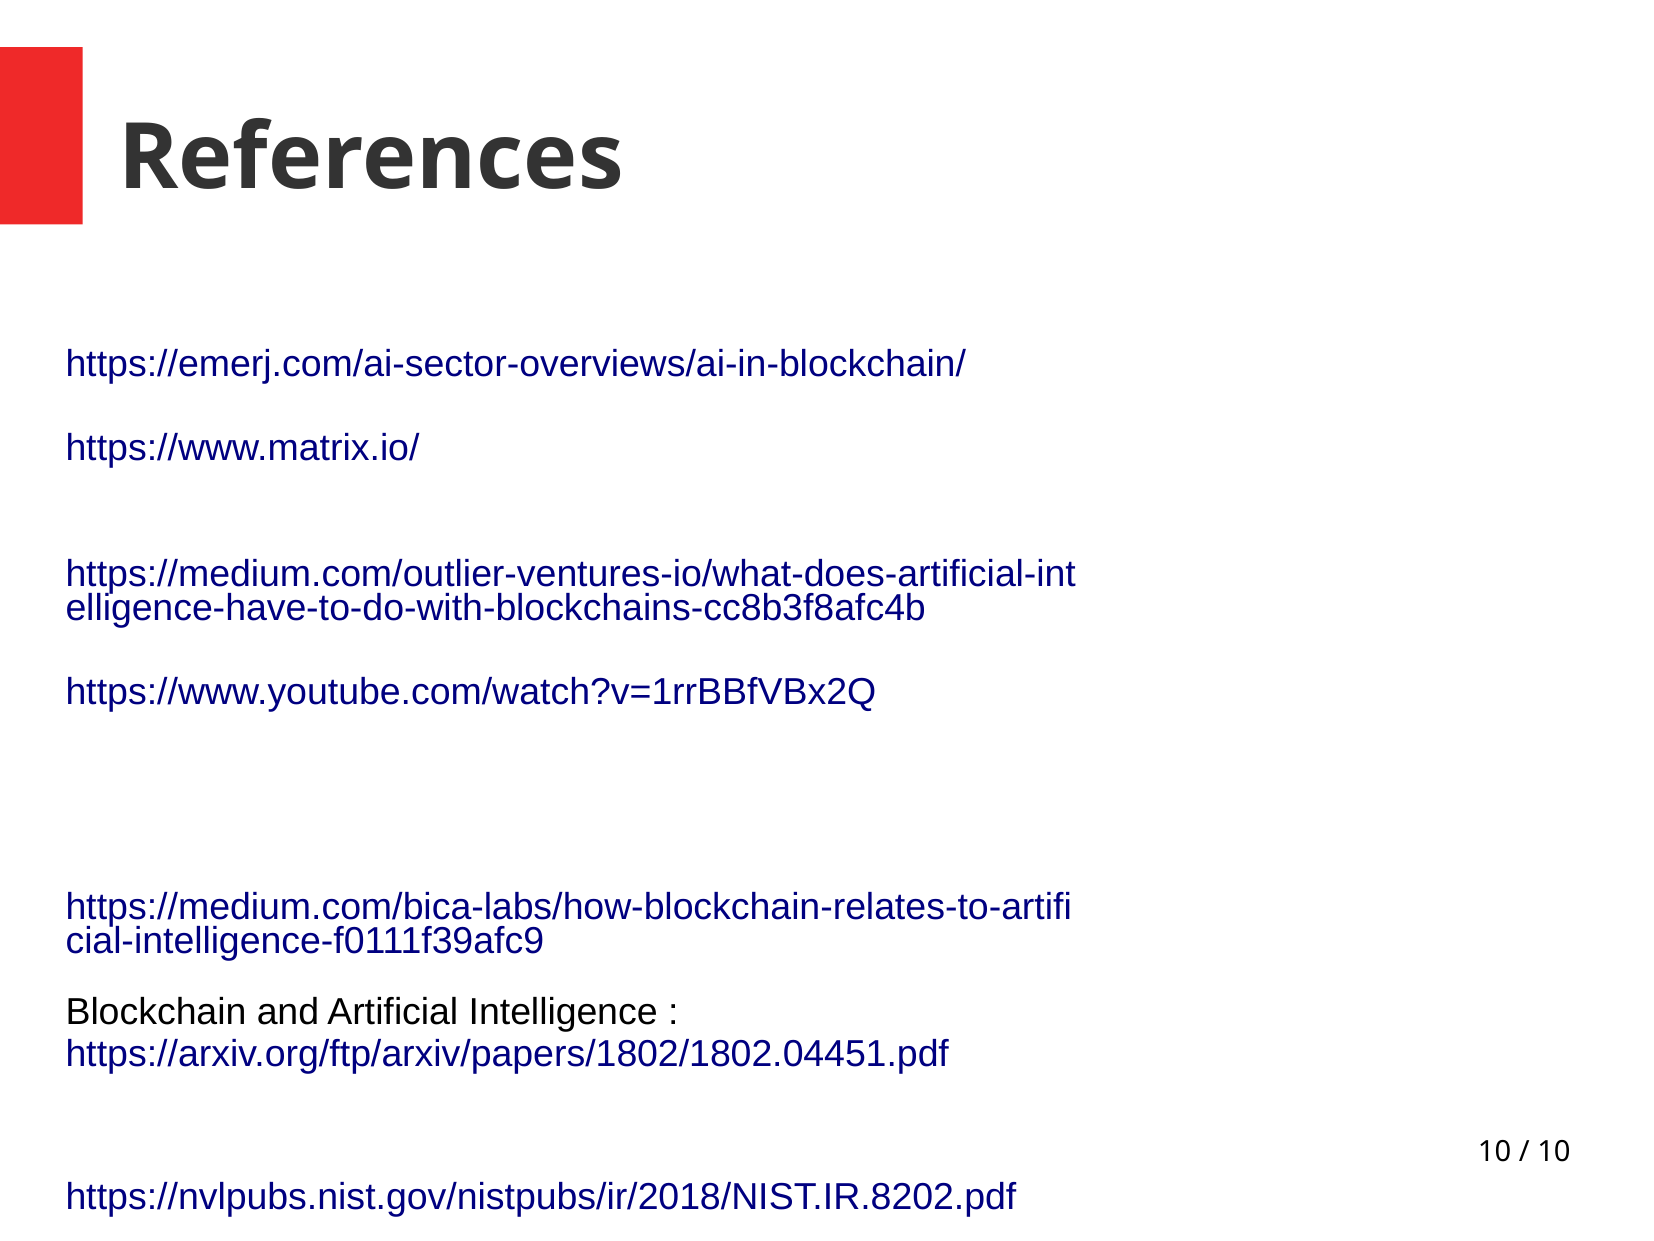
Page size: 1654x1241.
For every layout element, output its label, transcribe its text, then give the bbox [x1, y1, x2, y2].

title References [118, 49, 1571, 257]
text_box https://emerj.com/ai-sector-overviews/ai-in-blockchain/ https://www.matrix.io/ https://medium.com/outlier-ventures-io/what-does-artificial-intelligence-have-to-do-with-blockchains-cc8b3f8afc4b https://www.youtube.com/watch?v=1rrBBfVBx2Q https://medium.com/bica-labs/how-blockchain-relates-to-artificial-intelligence-f0111f39afc9 Blockchain and Artificial Intelligence : https://arxiv.org/ftp/arxiv/papers/1802/1802.04451.pdf https://nvlpubs.nist.gov/nistpubs/ir/2018/NIST.IR.8202.pdf [50, 335, 1099, 1241]
